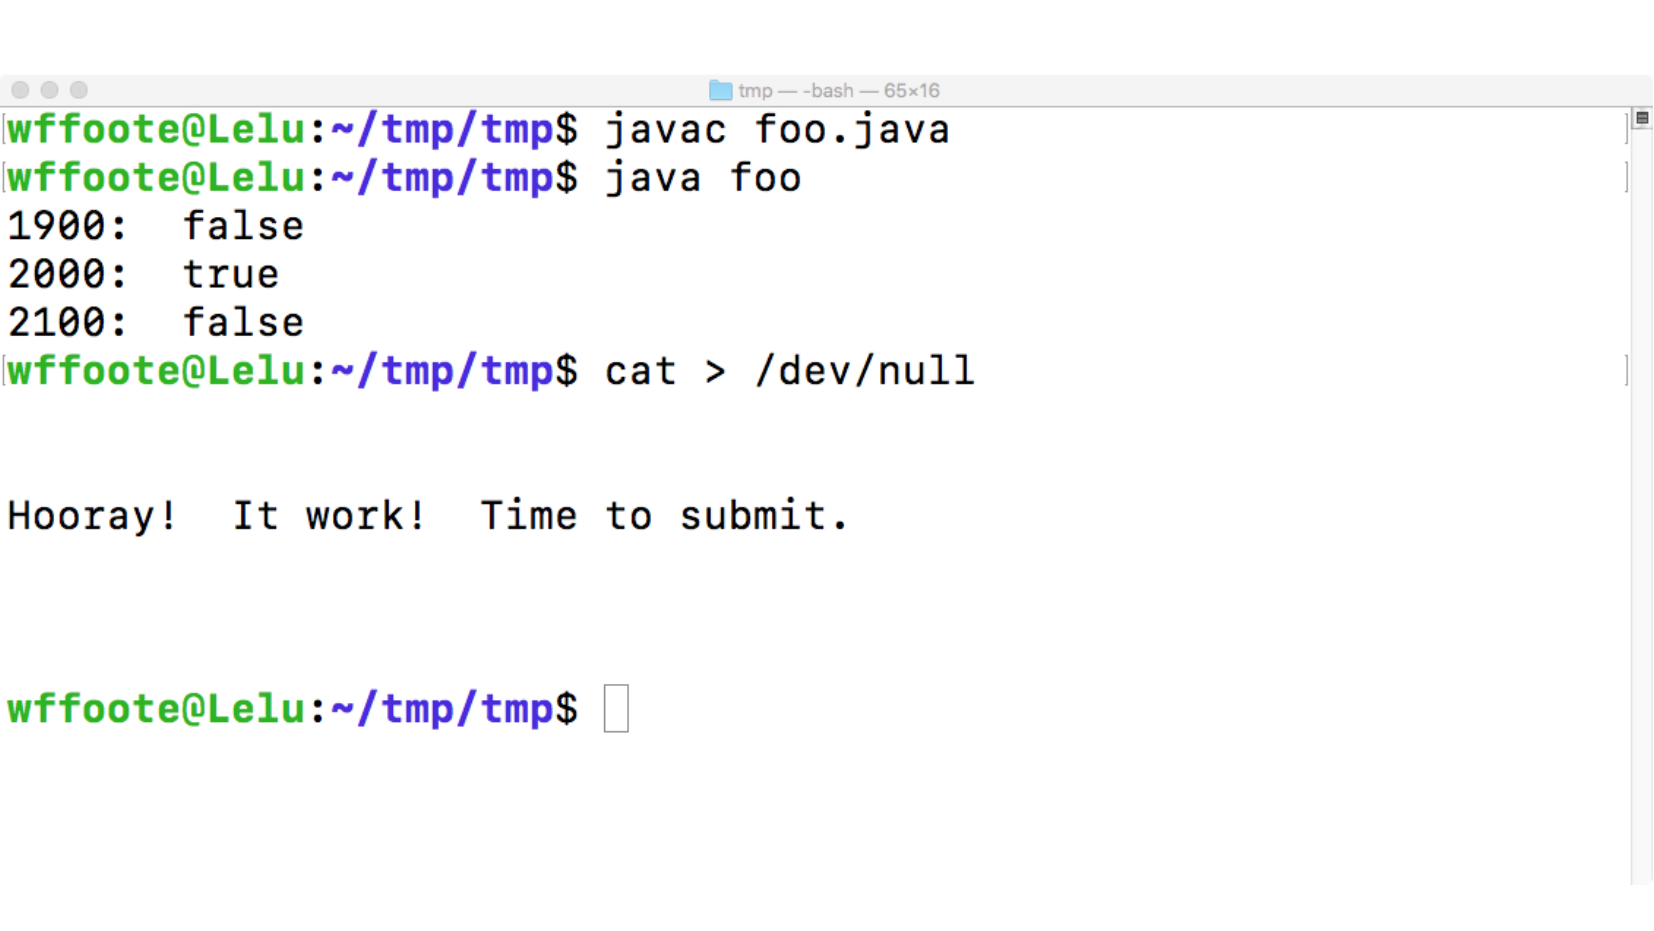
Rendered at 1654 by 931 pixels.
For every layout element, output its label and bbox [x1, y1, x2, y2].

picture [0, 74, 1653, 886]
